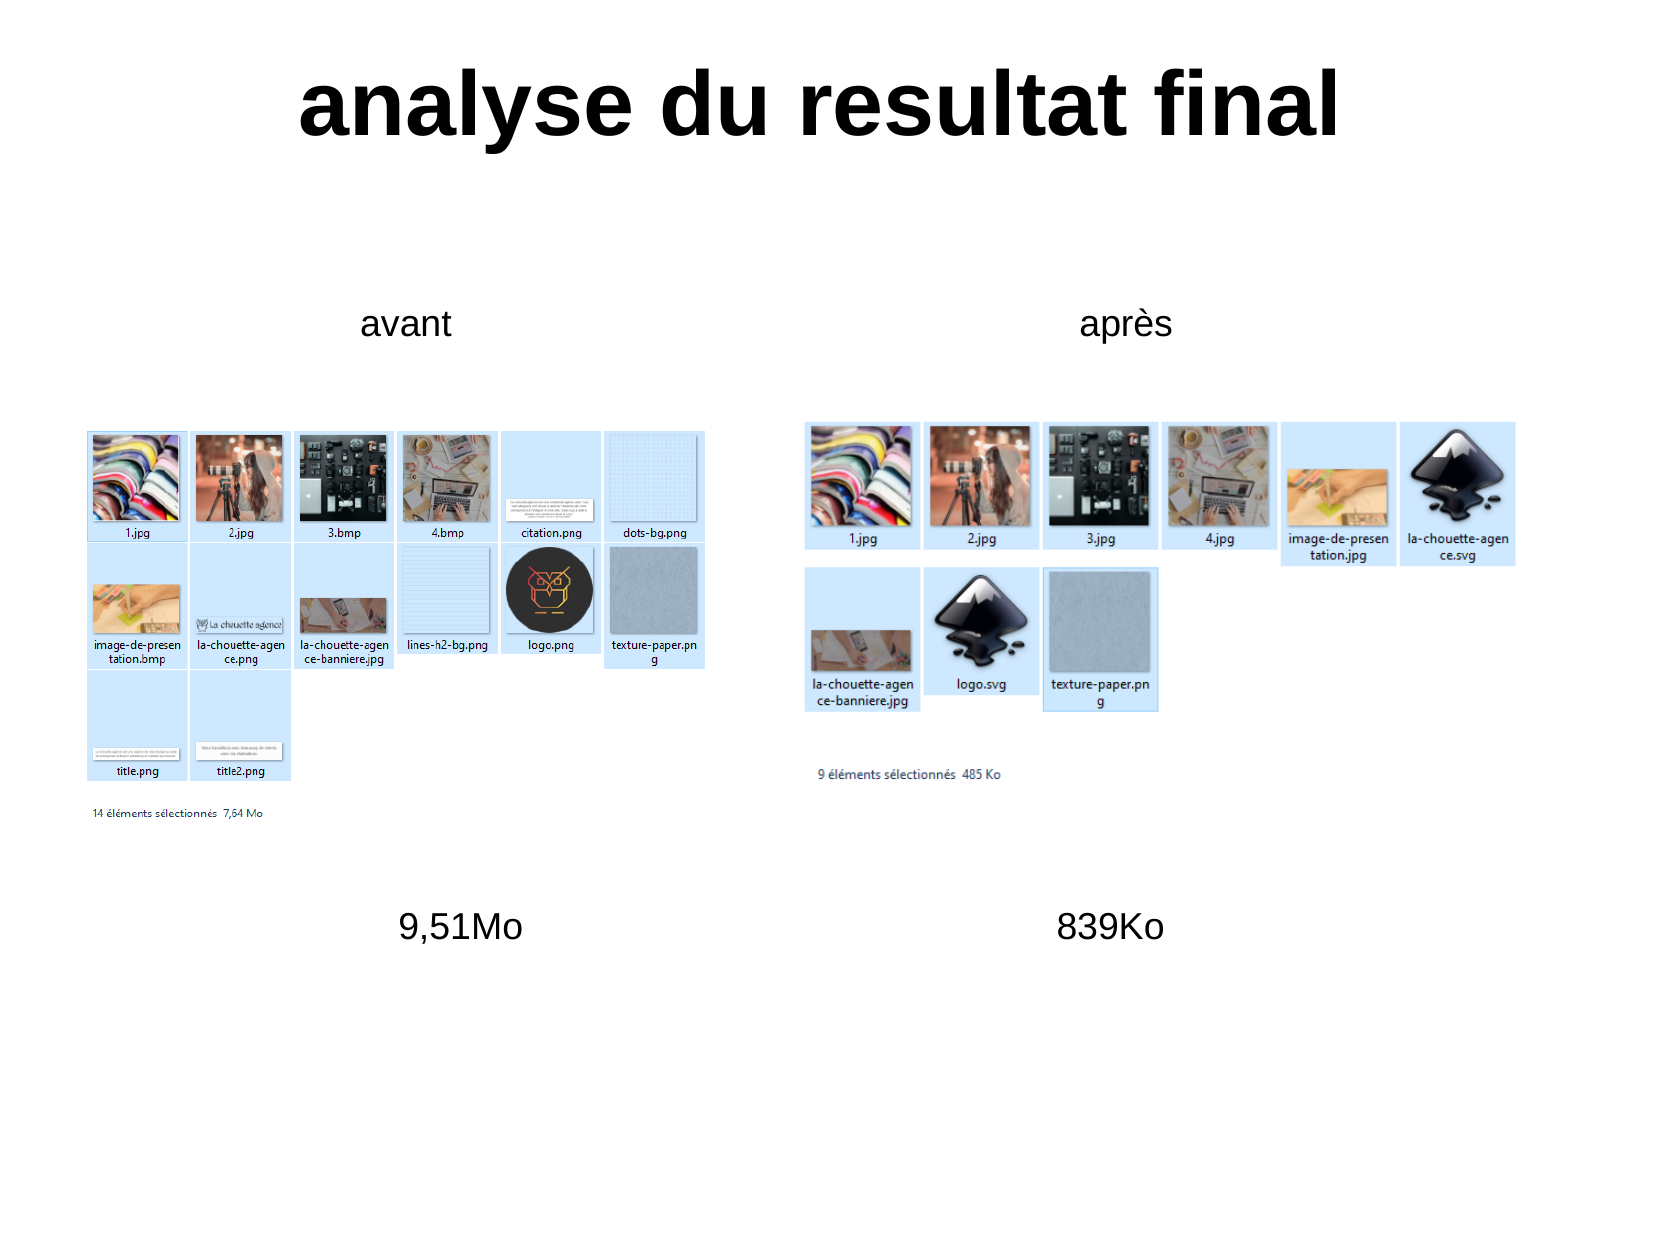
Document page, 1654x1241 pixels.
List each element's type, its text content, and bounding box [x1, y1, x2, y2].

title analyse du resultat final [76, 0, 1565, 208]
text_box avant après [118, 295, 1418, 353]
text_box 9,51Mo 839Ko [177, 898, 1388, 956]
picture [74, 424, 709, 838]
picture [797, 413, 1520, 790]
